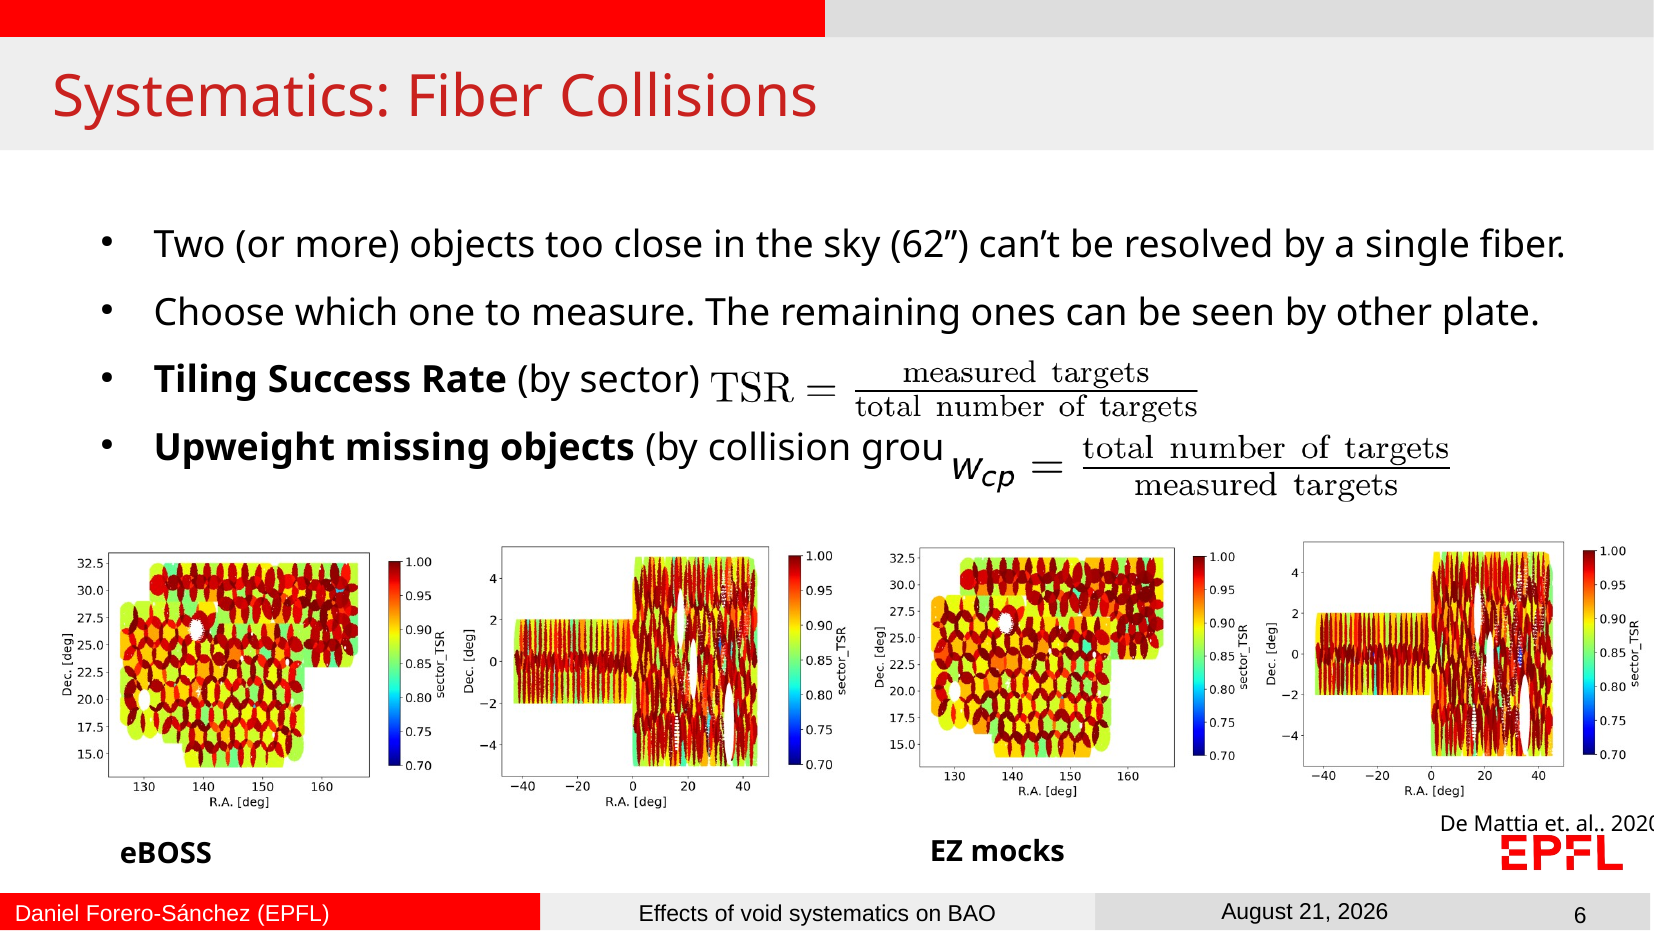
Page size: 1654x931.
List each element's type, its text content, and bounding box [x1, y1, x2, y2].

text_box De Mattia et. al.. 2020 [1425, 800, 1654, 848]
picture [1487, 848, 1638, 885]
list Two (or more) objects too close in the sky (62’’) can’t be resolved by a single fiber. Choose which one to measure. The remaining ones can be seen by other plate. Tiling Success Rate (by sector) Upweight missing objects (by collision group) [82, 217, 1571, 871]
title Systematics: Fiber Collisions [52, 37, 1066, 151]
picture [705, 344, 1456, 506]
text_box EZ mocks [915, 822, 1216, 880]
picture [870, 539, 1650, 804]
text_box eBOSS [105, 825, 406, 882]
picture [60, 545, 856, 813]
